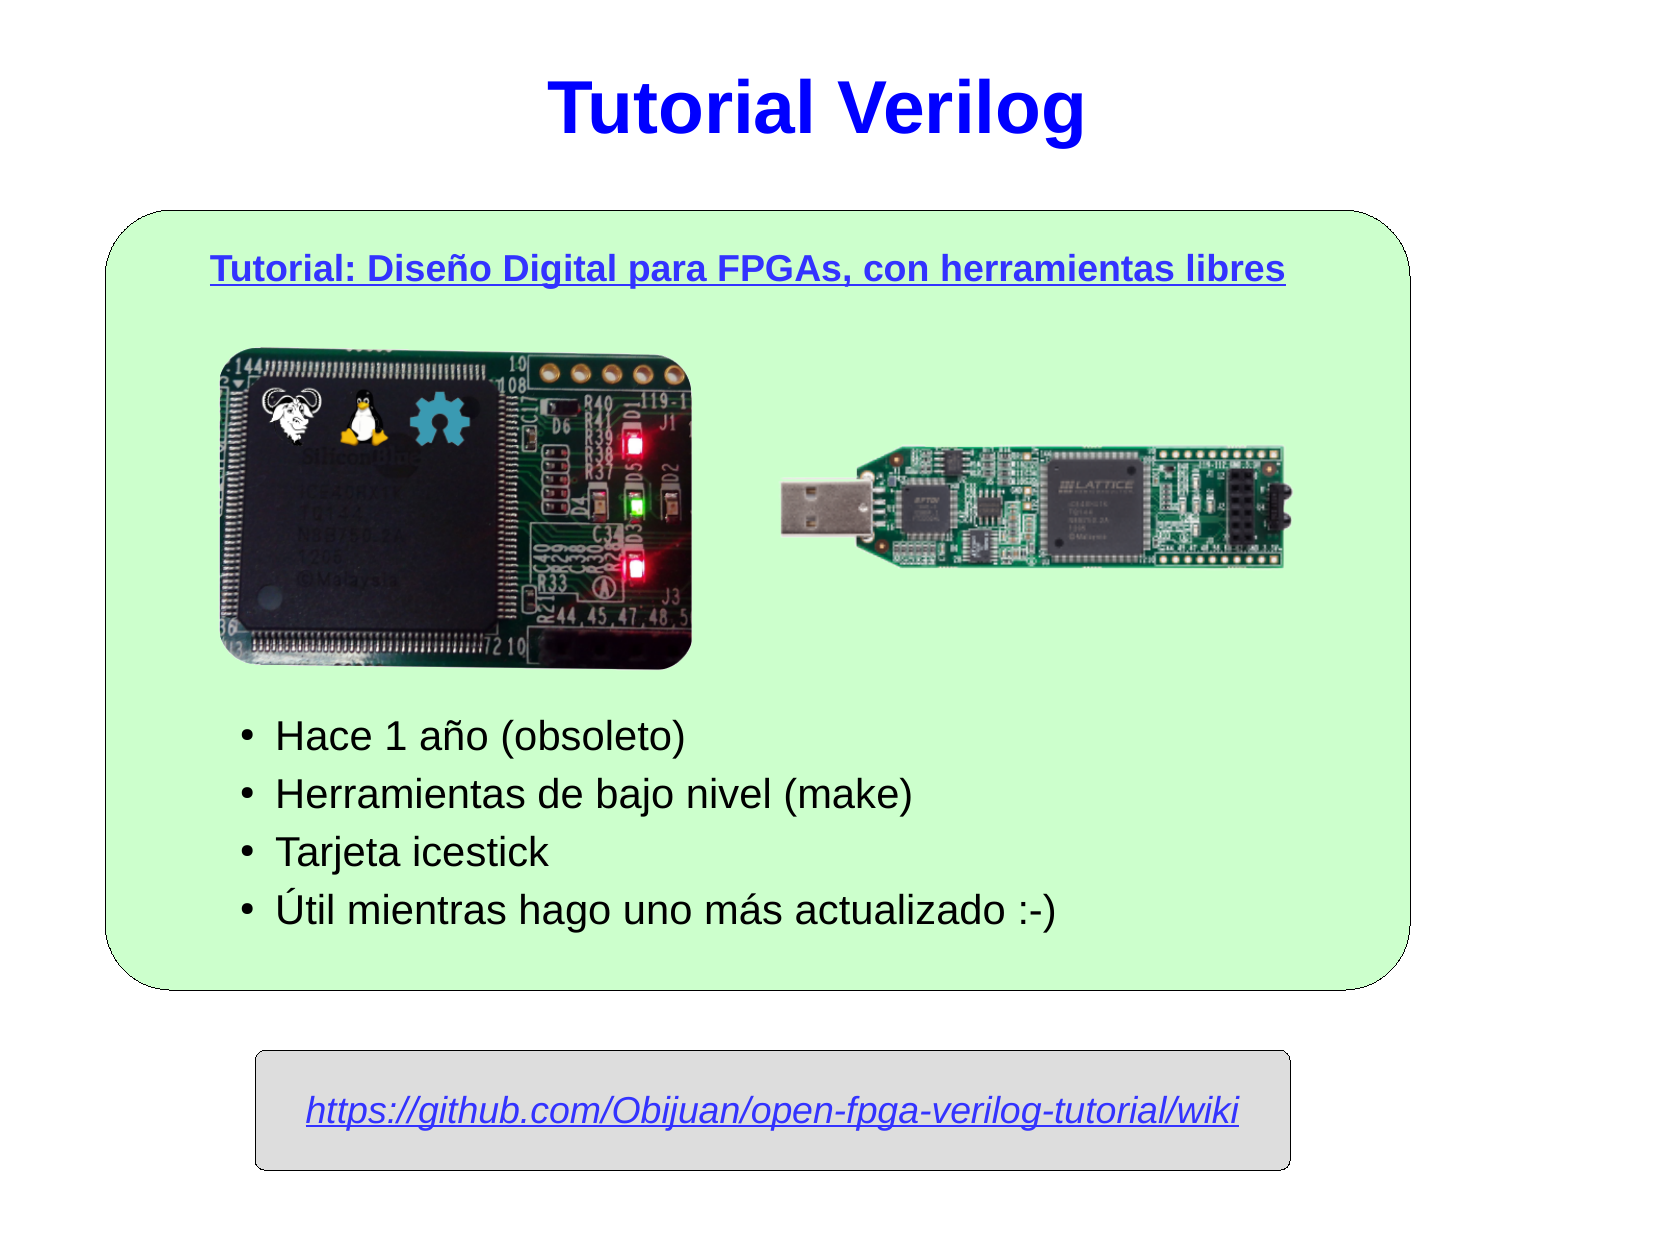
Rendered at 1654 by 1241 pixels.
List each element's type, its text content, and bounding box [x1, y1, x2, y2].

text_box Tutorial Verilog [90, 58, 1546, 181]
text_box Hace 1 año (obsoleto) Herramientas de bajo nivel (make) Tarjeta icestick Útil mientras hago uno más actualizado :-) [225, 705, 1246, 1000]
picture [195, 322, 715, 690]
picture [765, 429, 1306, 586]
text_box [105, 210, 1411, 991]
text_box Tutorial: Diseño Digital para FPGAs, con herramientas libres [195, 240, 1321, 339]
text_box https://github.com/Obijuan/open-fpga-verilog-tutorial/wiki [255, 1050, 1291, 1171]
